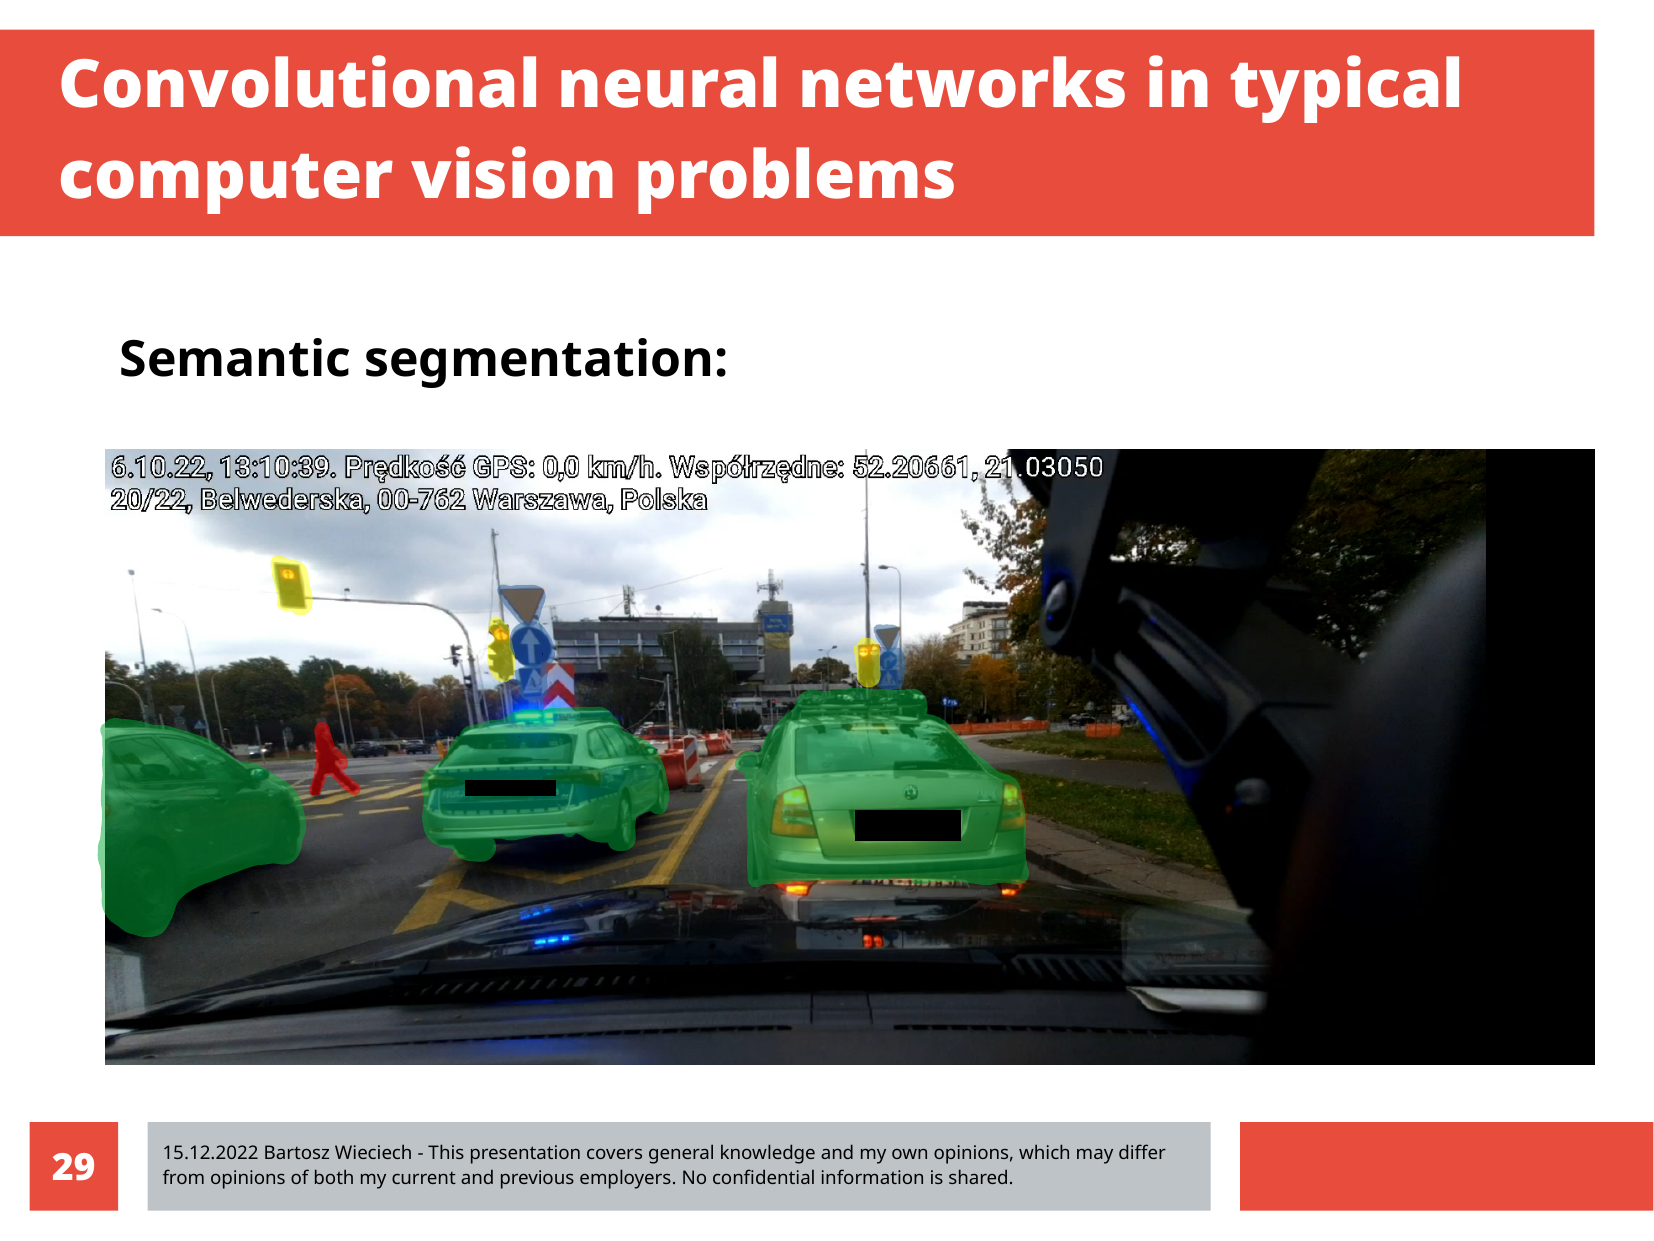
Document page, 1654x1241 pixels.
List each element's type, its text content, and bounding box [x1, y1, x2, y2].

text_box Semantic segmentation: [105, 315, 1576, 406]
text_box [420, 706, 670, 862]
picture [105, 449, 1595, 1066]
text_box [105, 718, 307, 938]
text_box [734, 687, 1030, 888]
title Convolutional neural networks in typical computer vision problems [58, 70, 1594, 218]
